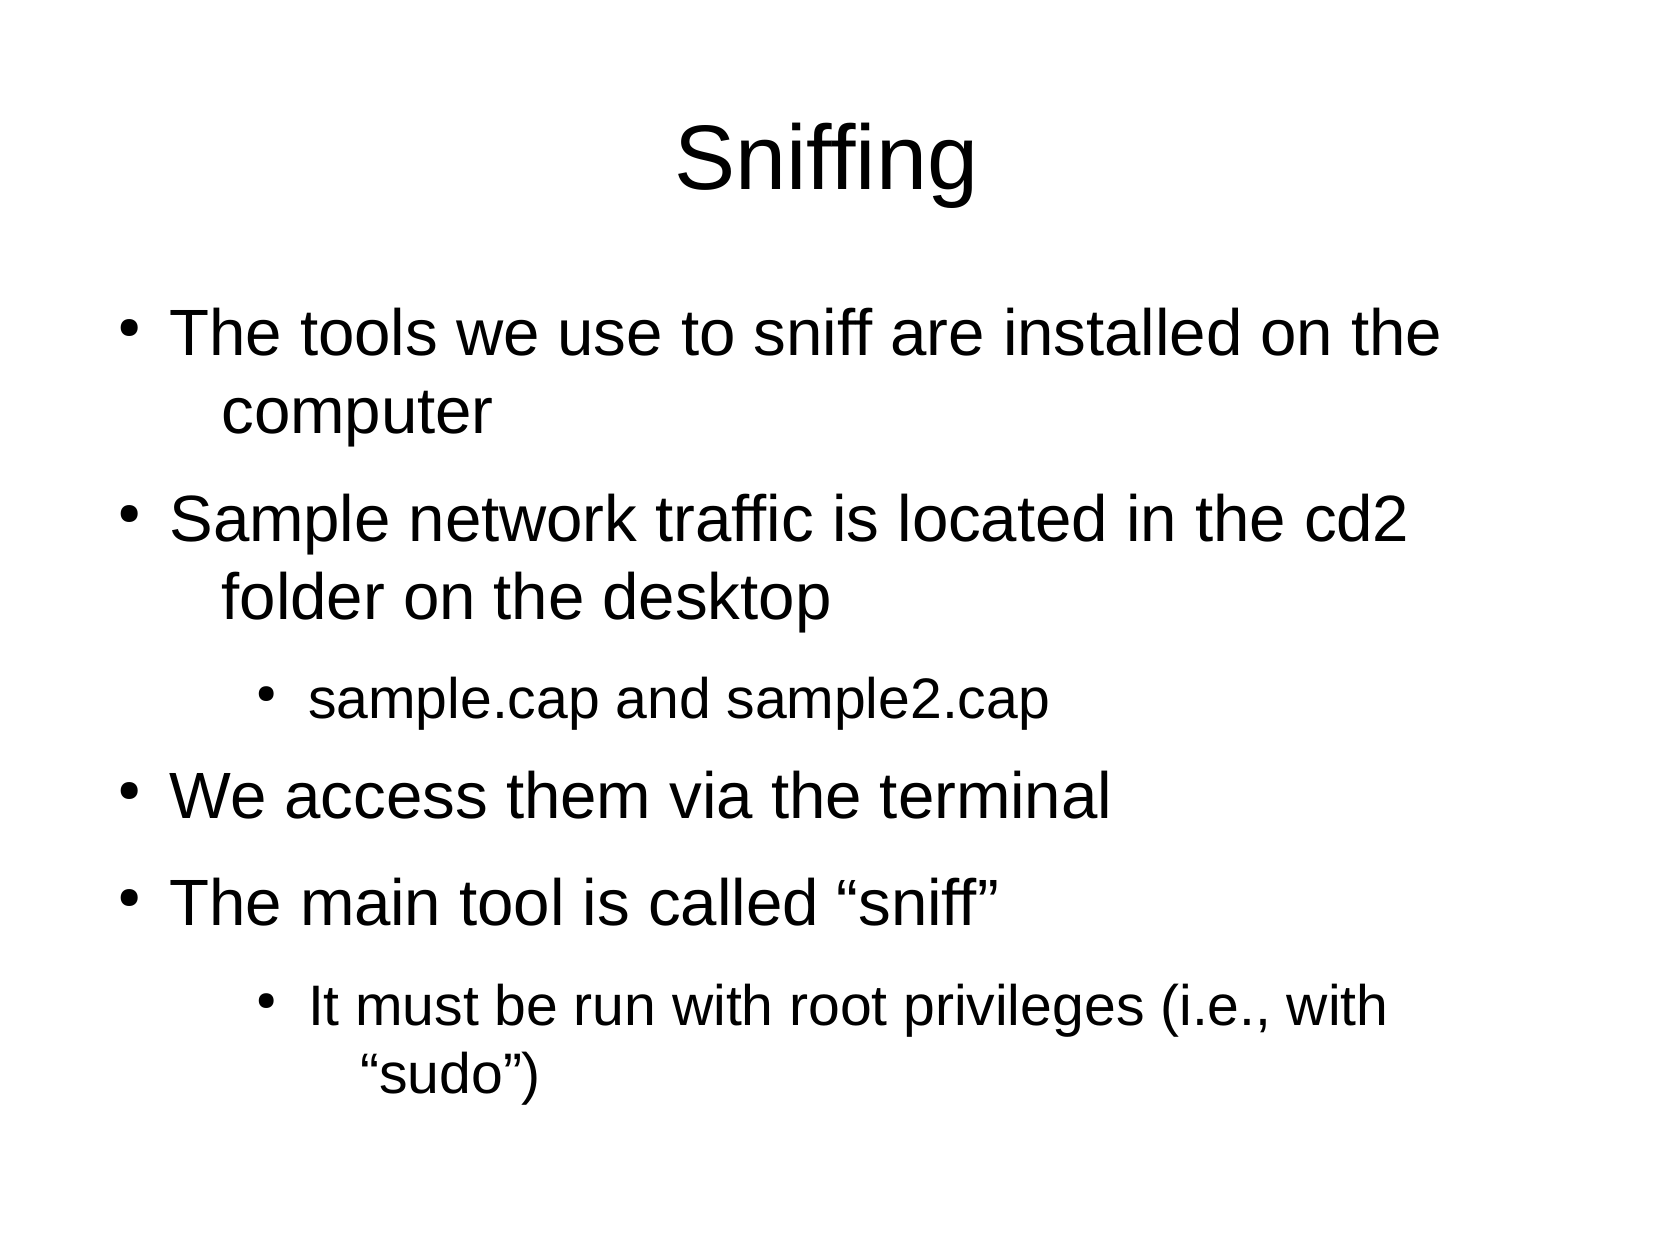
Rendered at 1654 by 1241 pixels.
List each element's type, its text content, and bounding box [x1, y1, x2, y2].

list The tools we use to sniff are installed on the computer Sample network traffic is located in the cd2 folder on the desktop sample.cap and sample2.cap We access them via the terminal The main tool is called “sniff” It must be run with root privileges (i.e., with “sudo”) [82, 290, 1571, 1109]
title Sniffing [82, 49, 1571, 257]
